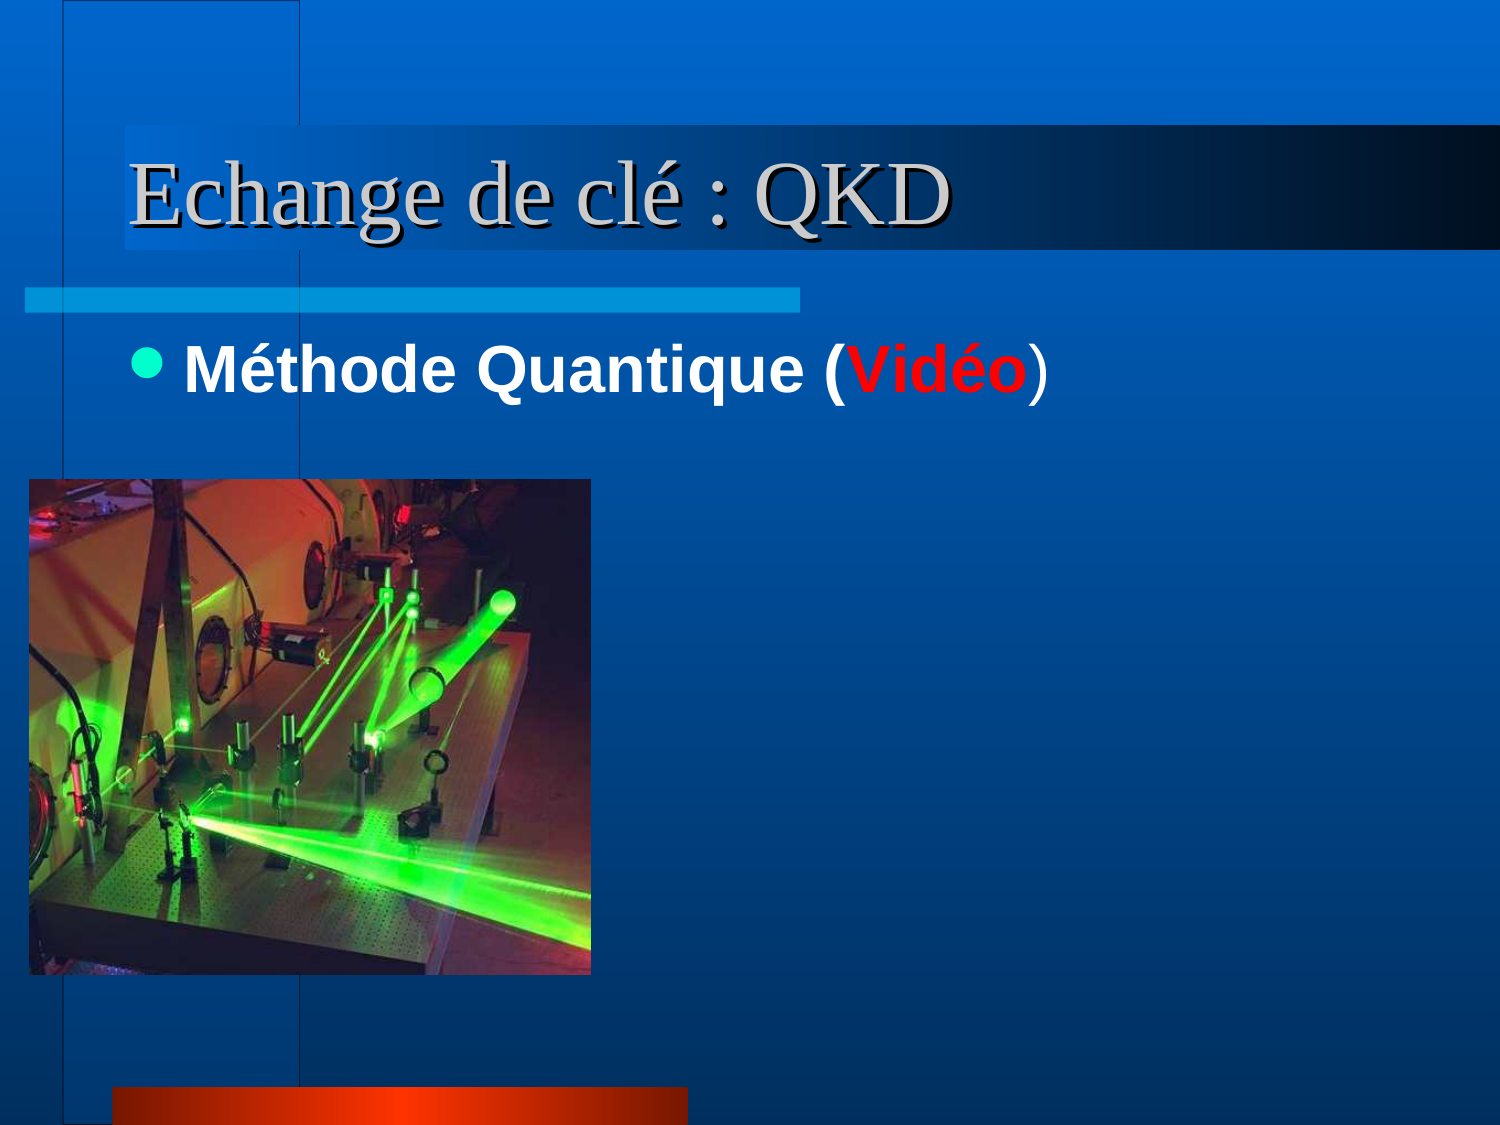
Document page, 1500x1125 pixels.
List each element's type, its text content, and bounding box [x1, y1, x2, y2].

title Echange de clé : QKD [112, 99, 1388, 288]
list Méthode Quantique (Vidéo) [112, 324, 1388, 532]
picture [29, 479, 591, 975]
